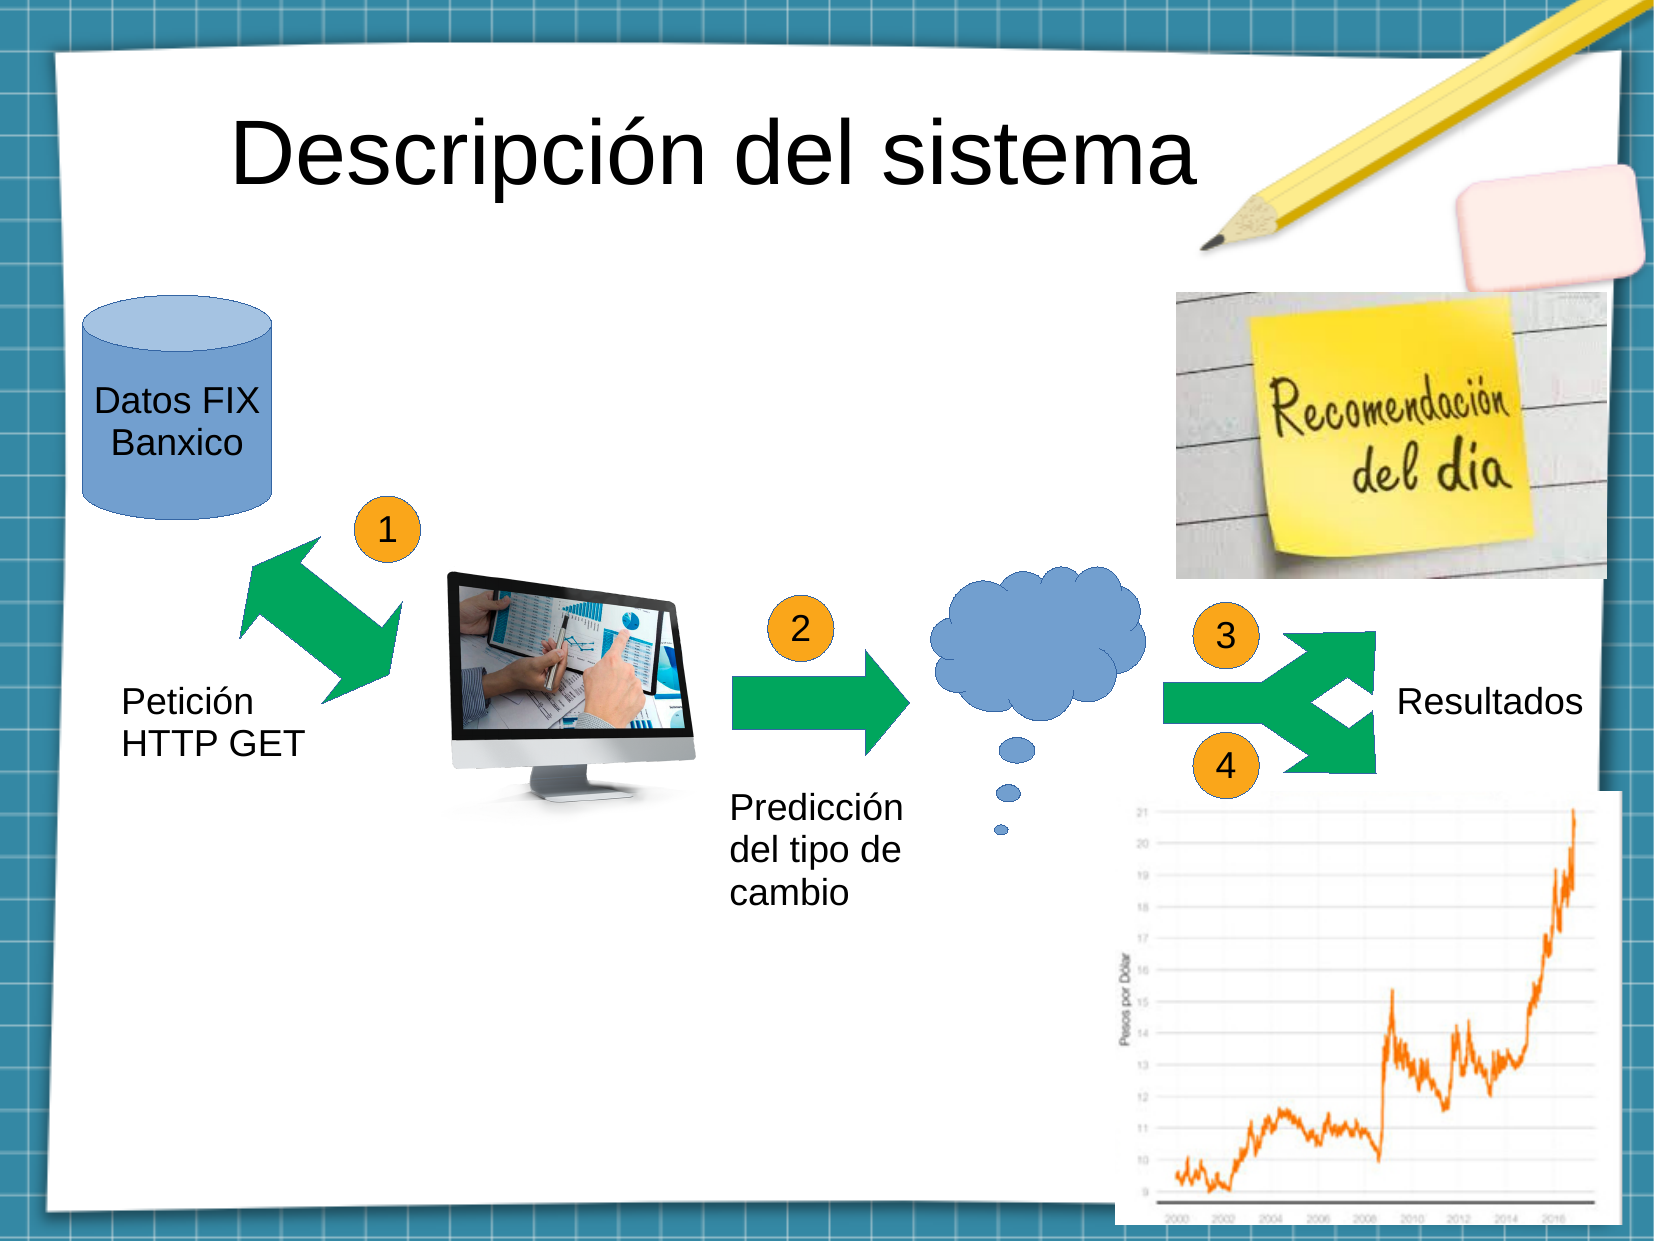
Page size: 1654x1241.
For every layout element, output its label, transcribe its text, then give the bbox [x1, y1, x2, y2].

text_box [930, 566, 1146, 721]
text_box Resultados [1381, 673, 1599, 730]
text_box Datos FIX Banxico [82, 326, 272, 520]
text_box [994, 824, 1009, 835]
text_box 4 [1192, 732, 1260, 799]
text_box [239, 536, 403, 704]
text_box [996, 784, 1021, 802]
text_box 3 [1192, 602, 1260, 669]
text_box 1 [354, 496, 421, 563]
title Descripción del sistema [0, 49, 1459, 257]
picture [0, 0, 1654, 1241]
text_box 2 [767, 595, 835, 662]
text_box [1163, 631, 1377, 774]
text_box [732, 649, 910, 756]
text_box Petición HTTP GET [106, 673, 321, 773]
text_box Predicción del tipo de cambio [714, 779, 928, 921]
text_box [999, 737, 1035, 764]
